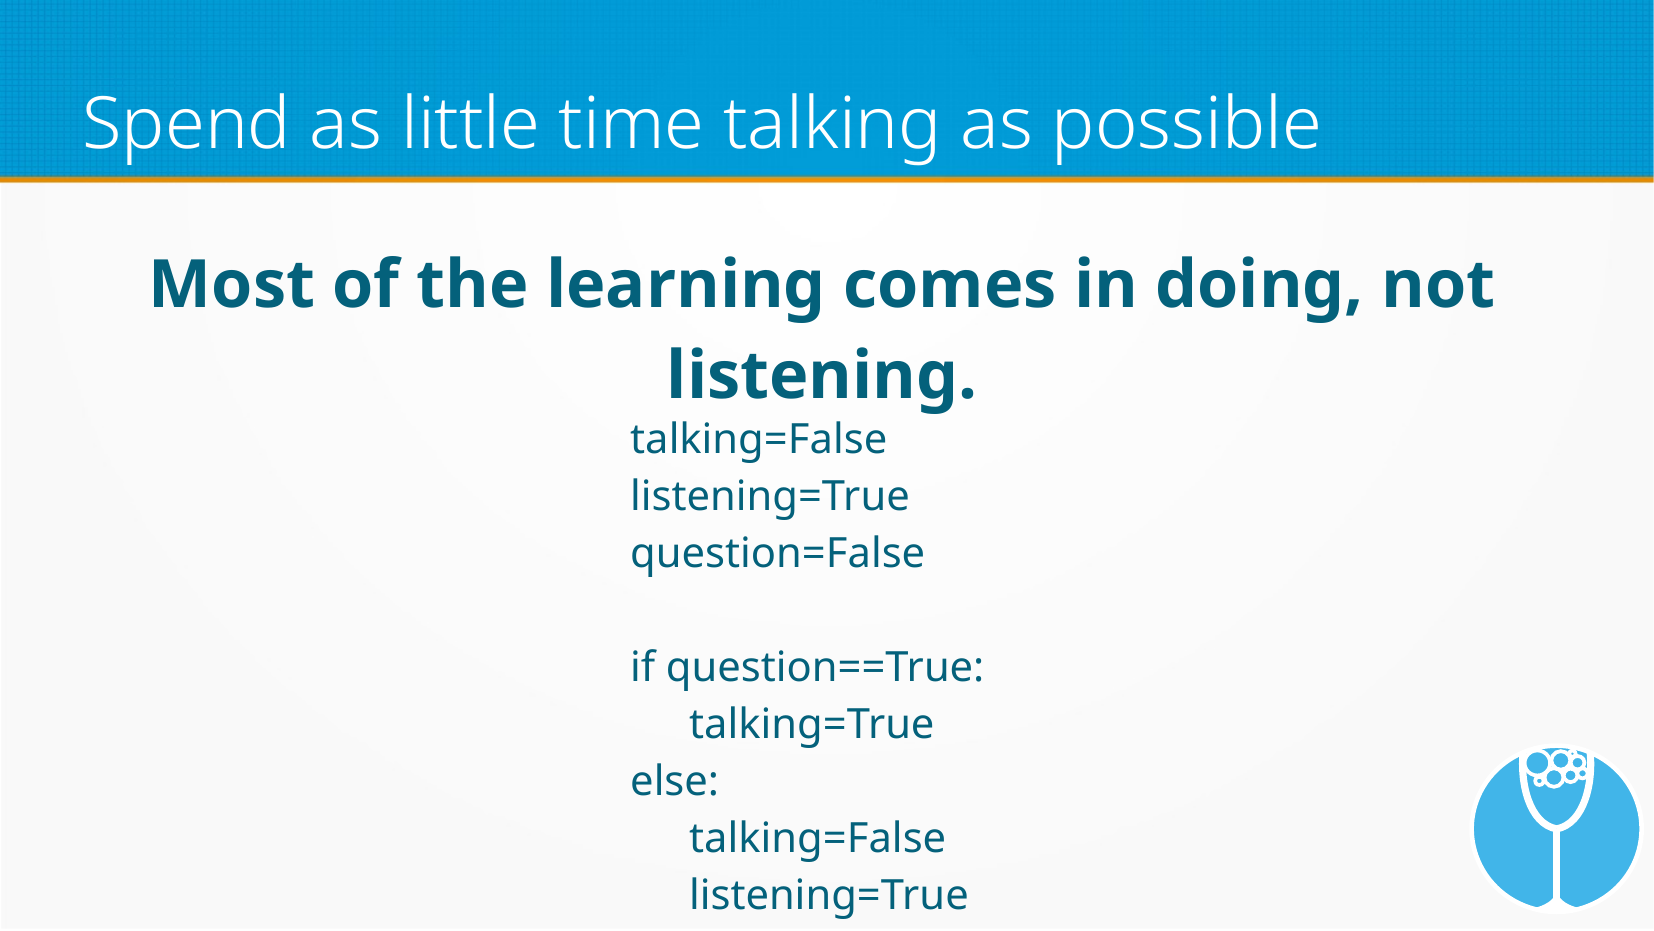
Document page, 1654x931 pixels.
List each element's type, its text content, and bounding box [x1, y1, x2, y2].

subtitle Most of the learning comes in doing, not listening. [82, 236, 1563, 811]
title Spend as little time talking as possible [82, 14, 1571, 171]
picture [0, 175, 1654, 931]
text_box talking=False listening=True question=False if question==True: talking=True else: talking=False listening=True [624, 441, 1029, 890]
